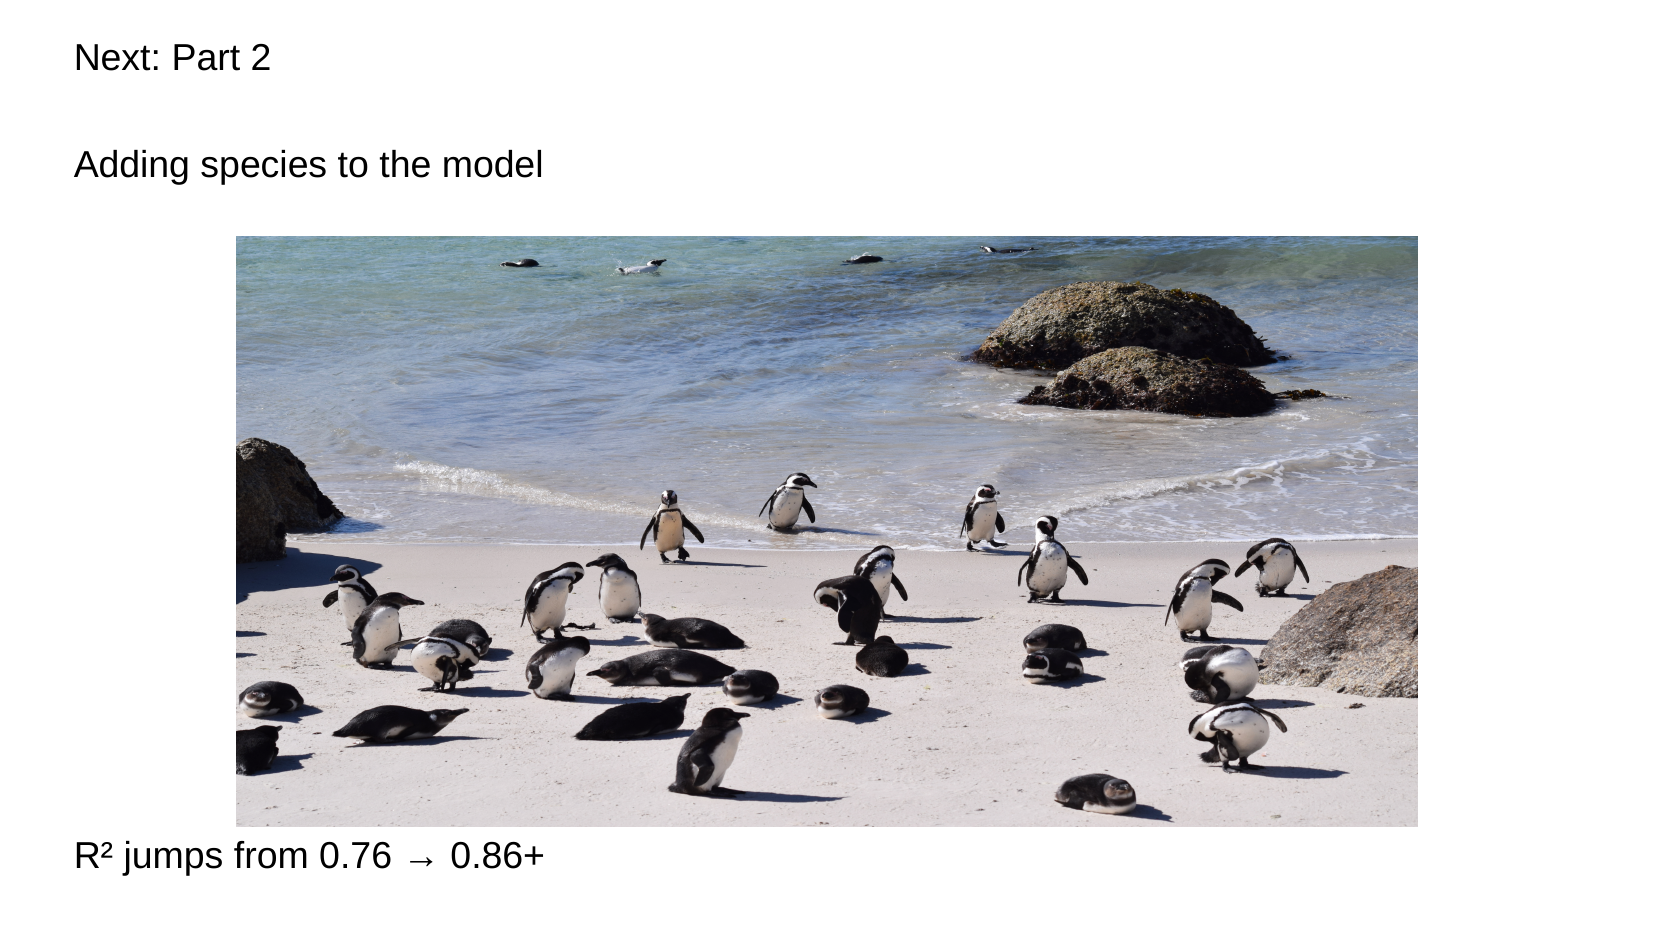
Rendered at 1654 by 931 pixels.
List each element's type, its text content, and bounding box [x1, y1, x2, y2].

text_box Next: Part 2 [59, 29, 1123, 135]
picture [236, 236, 1418, 826]
text_box R² jumps from 0.76 → 0.86+ [59, 826, 1595, 916]
text_box Adding species to the model [59, 135, 1123, 225]
